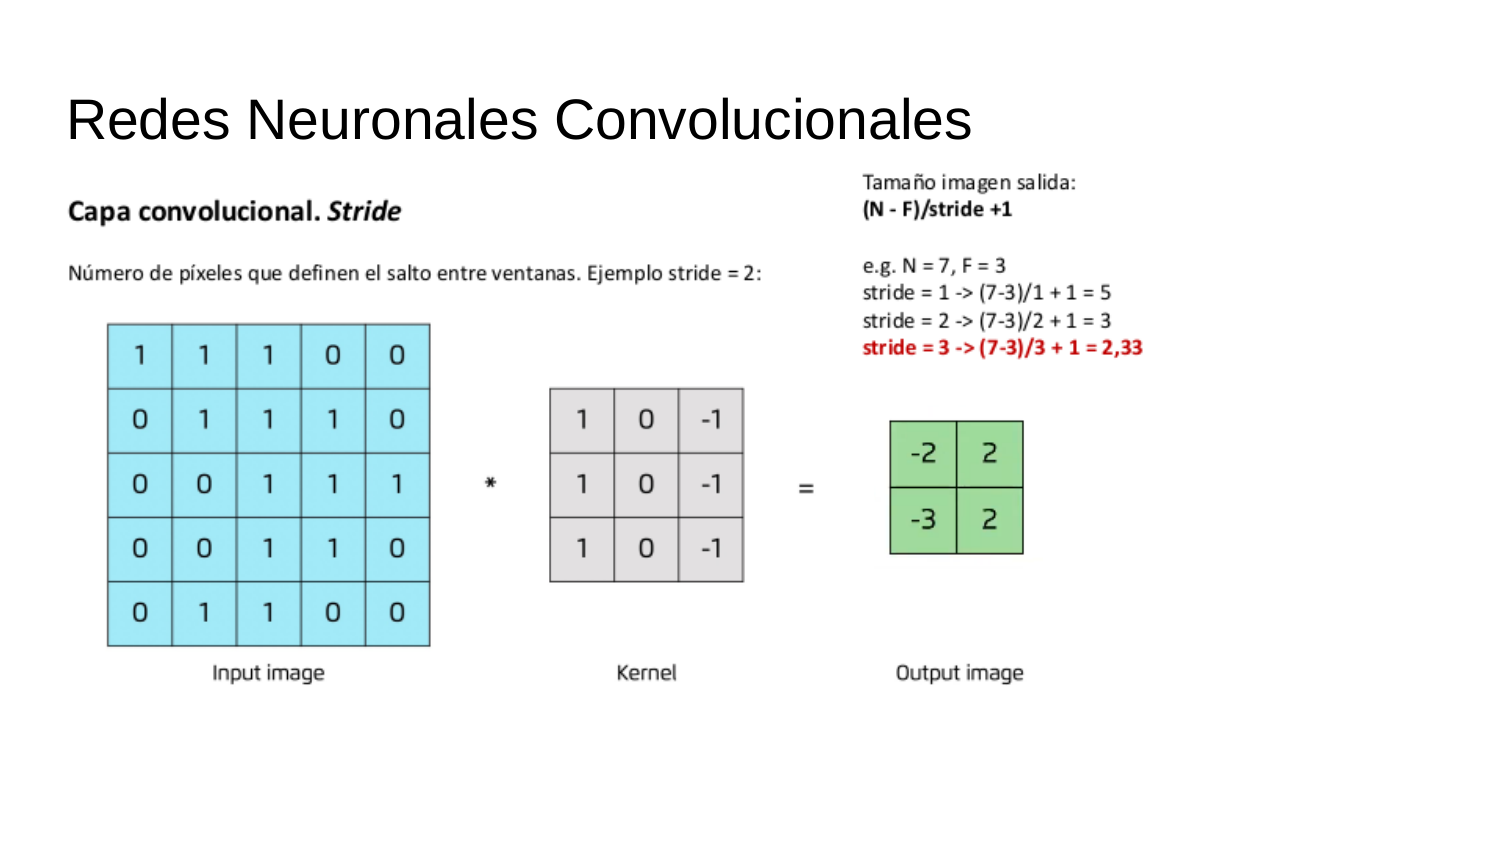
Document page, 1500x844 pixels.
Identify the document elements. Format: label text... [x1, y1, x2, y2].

picture [51, 166, 1160, 719]
title Redes Neuronales Convolucionales [51, 72, 1449, 167]
